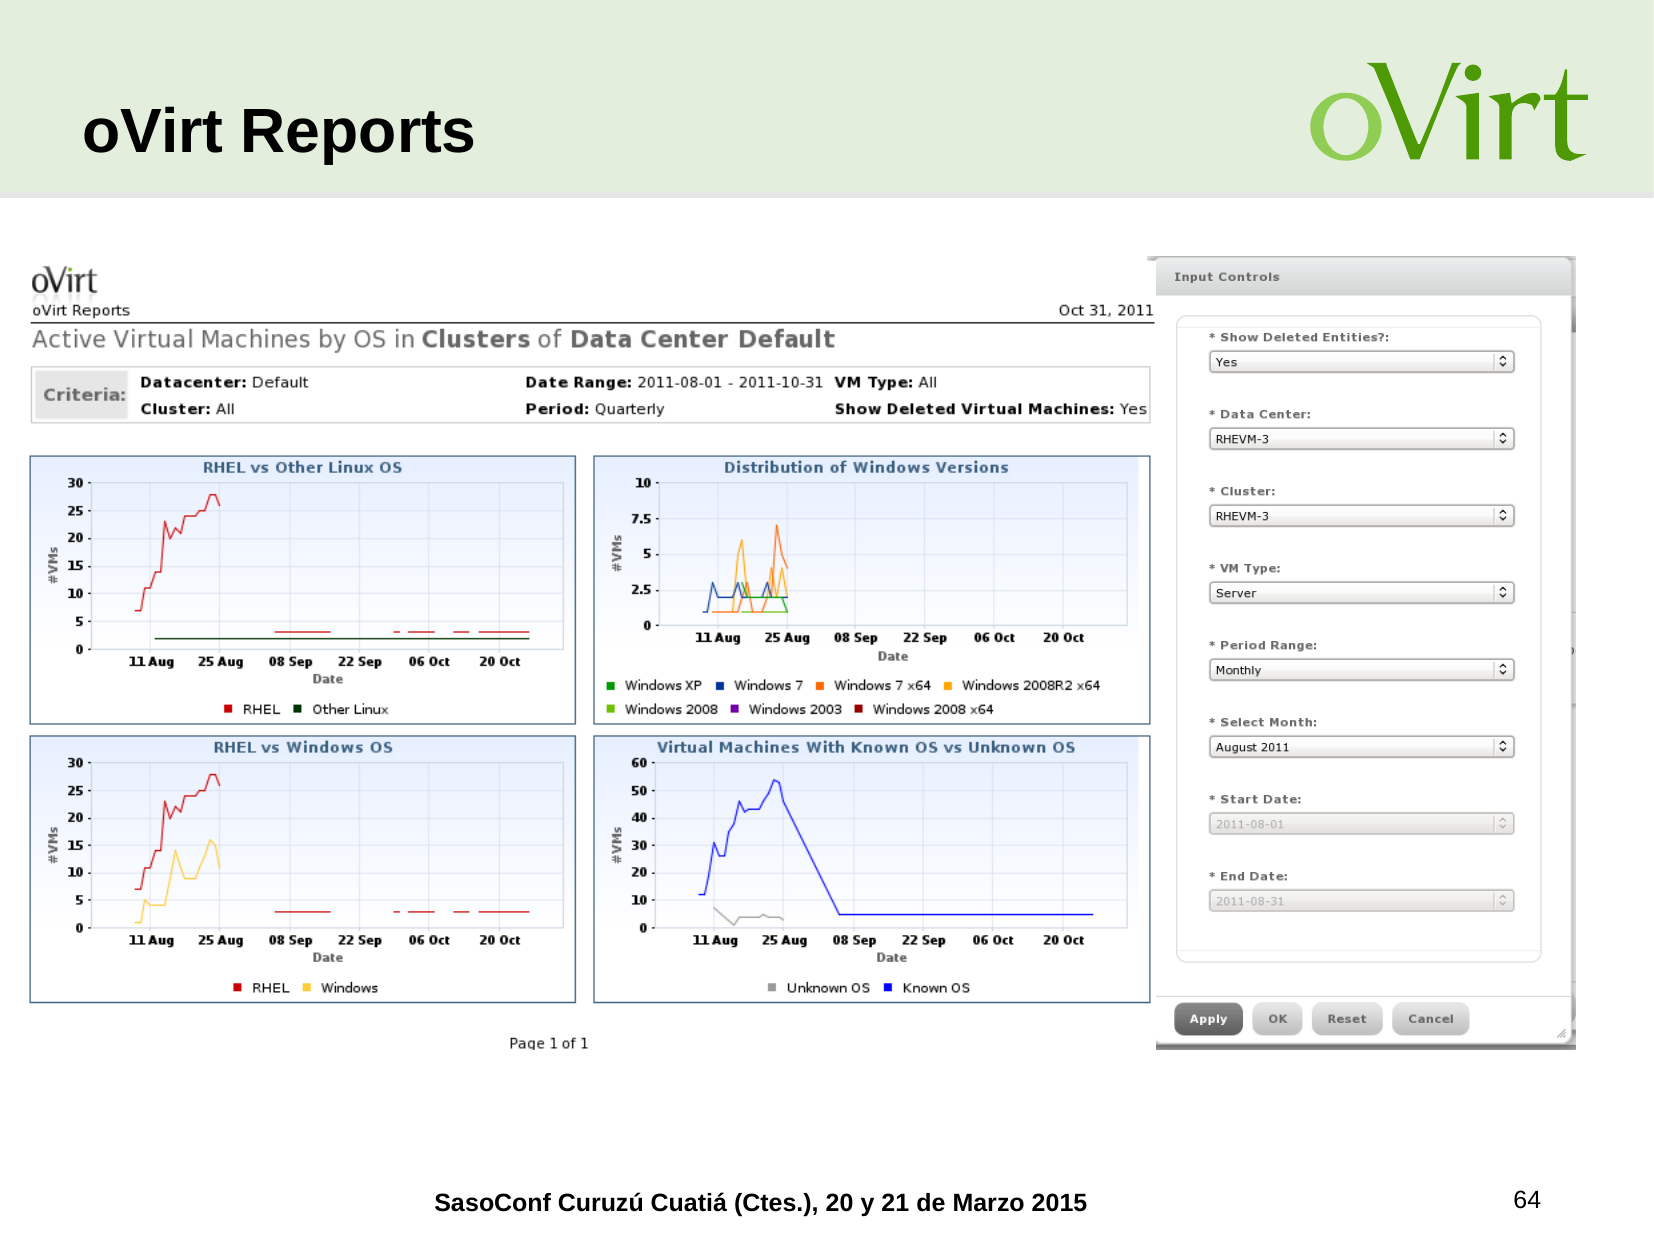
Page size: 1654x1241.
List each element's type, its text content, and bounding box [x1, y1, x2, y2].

title oVirt Reports [82, 37, 1571, 226]
picture [23, 256, 1576, 1051]
